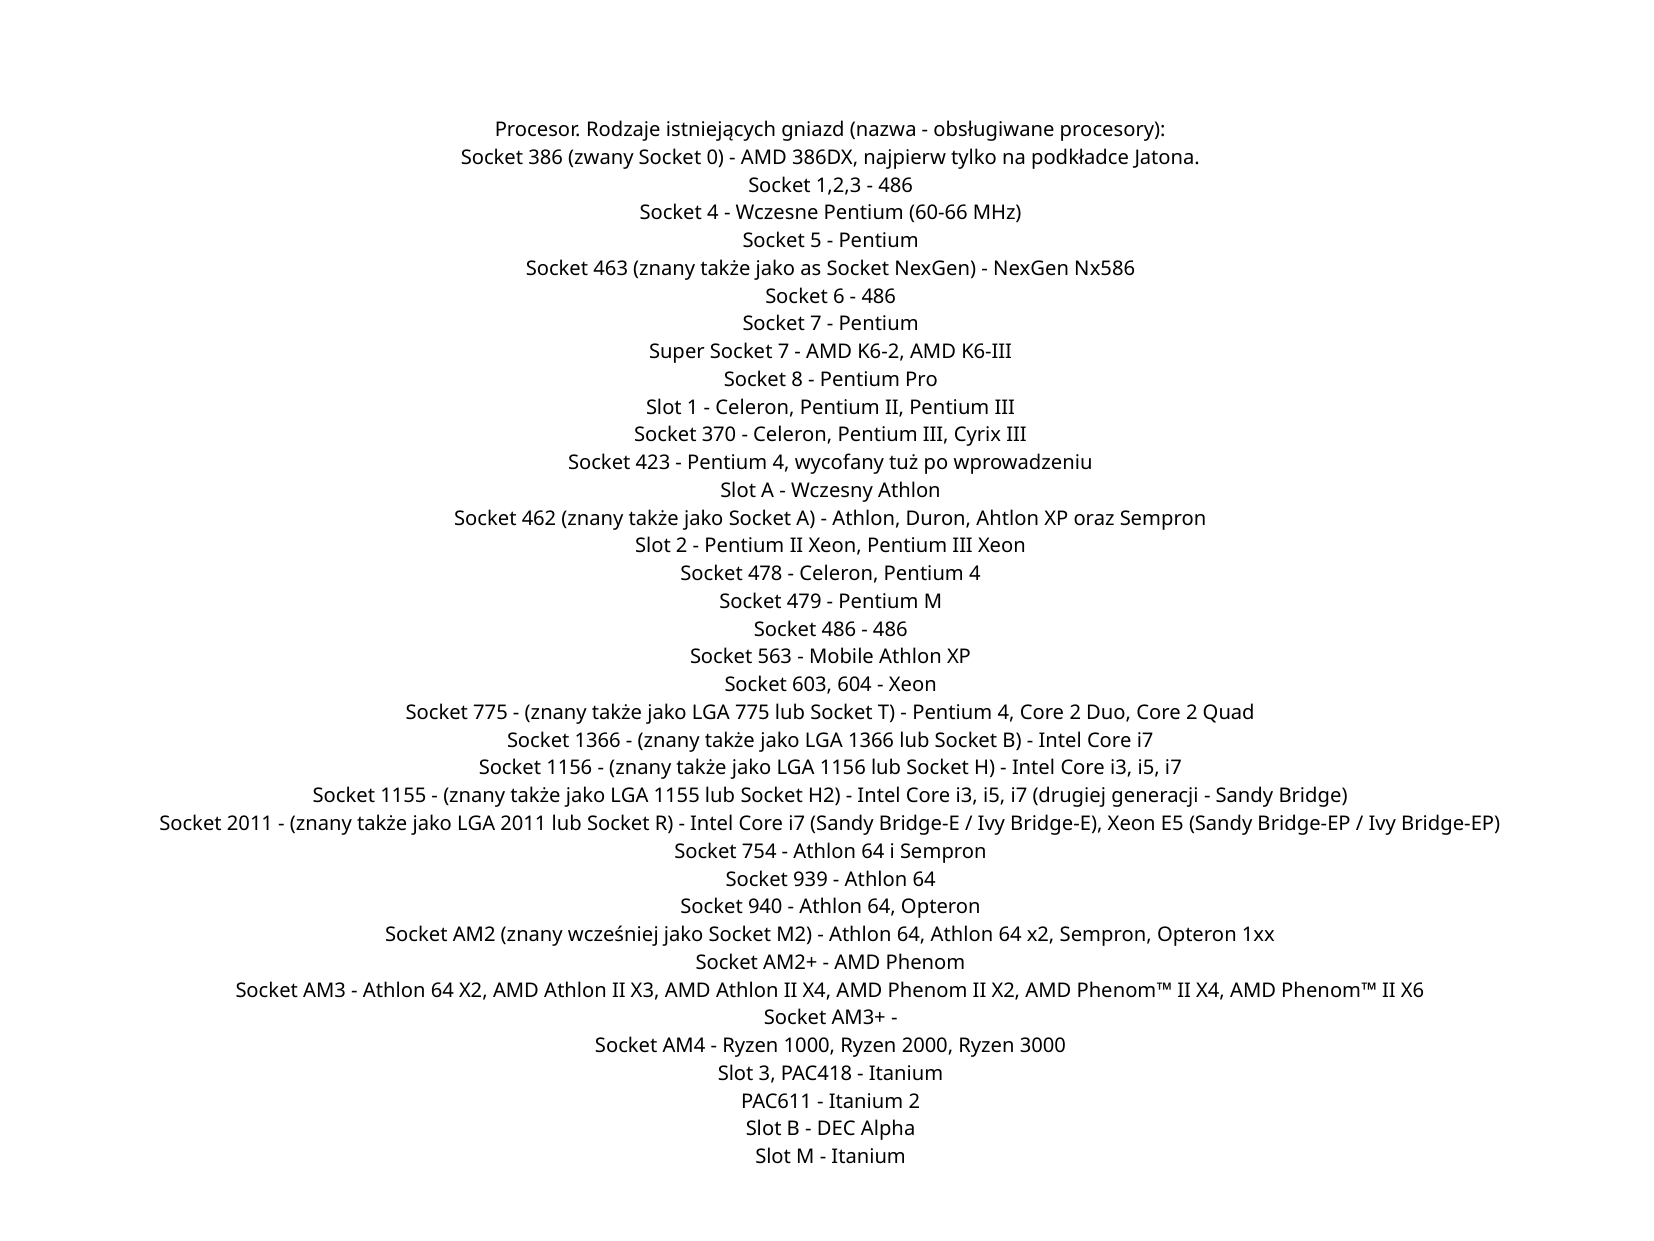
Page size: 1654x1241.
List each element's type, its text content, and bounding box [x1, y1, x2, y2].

subtitle Procesor. Rodzaje istniejących gniazd (nazwa - obsługiwane procesory): Socket 386 (zwany Socket 0) - AMD 386DX, najpierw tylko na podkładce Jatona. Socket 1,2,3 - 486 Socket 4 - Wczesne Pentium (60-66 MHz) Socket 5 - Pentium Socket 463 (znany także jako as Socket NexGen) - NexGen Nx586 Socket 6 - 486 Socket 7 - Pentium Super Socket 7 - AMD K6-2, AMD K6-III Socket 8 - Pentium Pro Slot 1 - Celeron, Pentium II, Pentium III Socket 370 - Celeron, Pentium III, Cyrix III Socket 423 - Pentium 4, wycofany tuż po wprowadzeniu Slot A - Wczesny Athlon Socket 462 (znany także jako Socket A) - Athlon, Duron, Ahtlon XP oraz Sempron Slot 2 - Pentium II Xeon, Pentium III Xeon Socket 478 - Celeron, Pentium 4 Socket 479 - Pentium M Socket 486 - 486 Socket 563 - Mobile Athlon XP Socket 603, 604 - Xeon Socket 775 - (znany także jako LGA 775 lub Socket T) - Pentium 4, Core 2 Duo, Core 2 Quad Socket 1366 - (znany także jako LGA 1366 lub Socket B) - Intel Core i7 Socket 1156 - (znany także jako LGA 1156 lub Socket H) - Intel Core i3, i5, i7 Socket 1155 - (znany także jako LGA 1155 lub Socket H2) - Intel Core i3, i5, i7 (drugiej generacji - Sandy Bridge) Socket 2011 - (znany także jako LGA 2011 lub Socket R) - Intel Core i7 (Sandy Bridge-E / Ivy Bridge-E), Xeon E5 (Sandy Bridge-EP / Ivy Bridge-EP) Socket 754 - Athlon 64 i Sempron Socket 939 - Athlon 64 Socket 940 - Athlon 64, Opteron Socket AM2 (znany wcześniej jako Socket M2) - Athlon 64, Athlon 64 x2, Sempron, Opteron 1xx Socket AM2+ - AMD Phenom Socket AM3 - Athlon 64 X2, AMD Athlon II X3, AMD Athlon II X4, AMD Phenom II X2, AMD Phenom™ II X4, AMD Phenom™ II X6 Socket AM3+ - Socket AM4 - Ryzen 1000, Ryzen 2000, Ryzen 3000 Slot 3, PAC418 - Itanium PAC611 - Itanium 2 Slot B - DEC Alpha Slot M - Itanium [86, 0, 1575, 1241]
